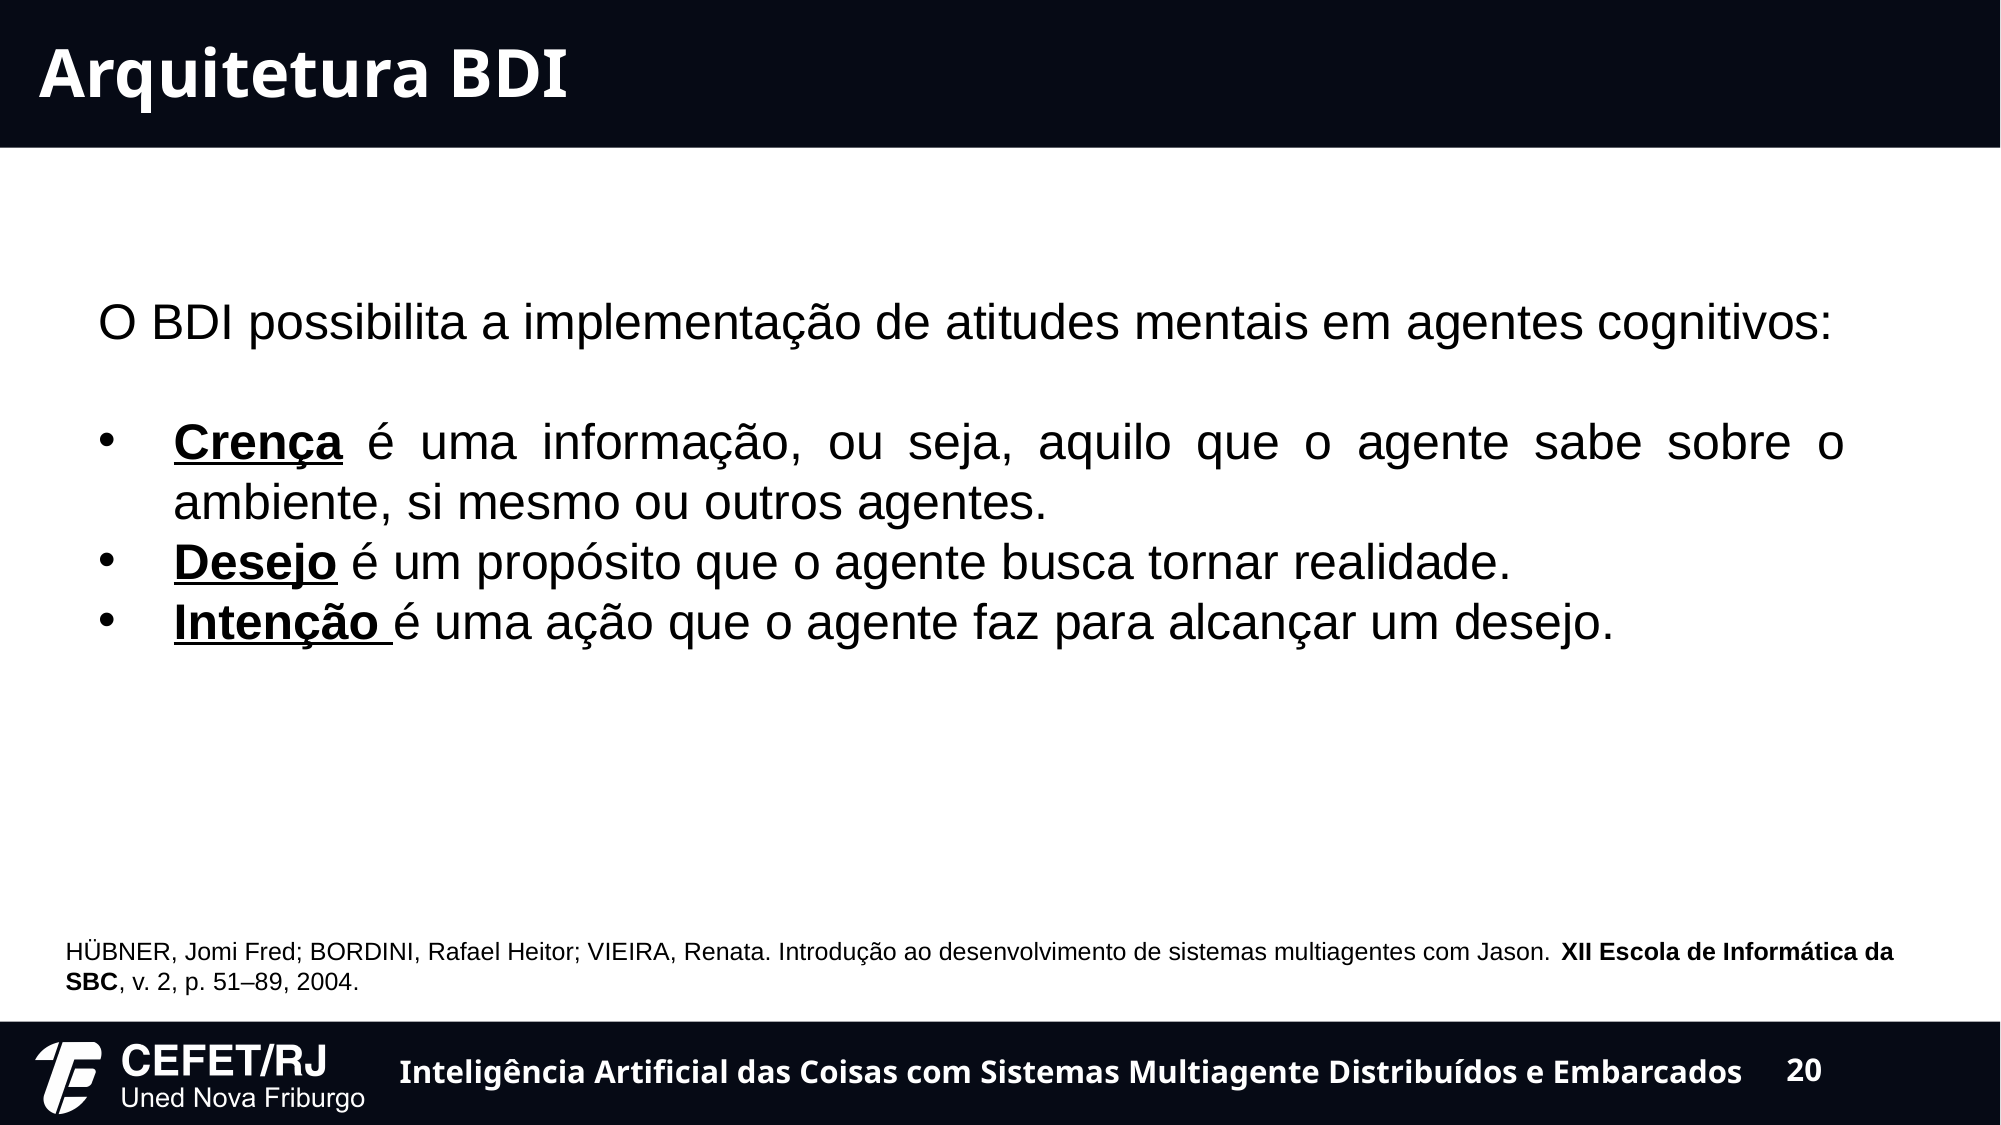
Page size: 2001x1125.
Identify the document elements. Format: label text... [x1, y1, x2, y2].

picture [0, 1001, 398, 1125]
text_box Arquitetura BDI [25, 23, 1999, 119]
text_box O BDI possibilita a implementação de atitudes mentais em agentes cognitivos: Crença é uma informação, ou seja, aquilo que o agente sabe sobre o ambiente, si mesmo ou outros agentes. Desejo é um propósito que o agente busca tornar realidade. Intenção é uma ação que o agente faz para alcançar um desejo. [83, 282, 1861, 657]
text_box HÜBNER, Jomi Fred; BORDINI, Rafael Heitor; VIEIRA, Renata. Introdução ao desenvolvimento de sistemas multiagentes com Jason. XII Escola de Informática da SBC, v. 2, p. 51–89, 2004. [50, 928, 1939, 1003]
